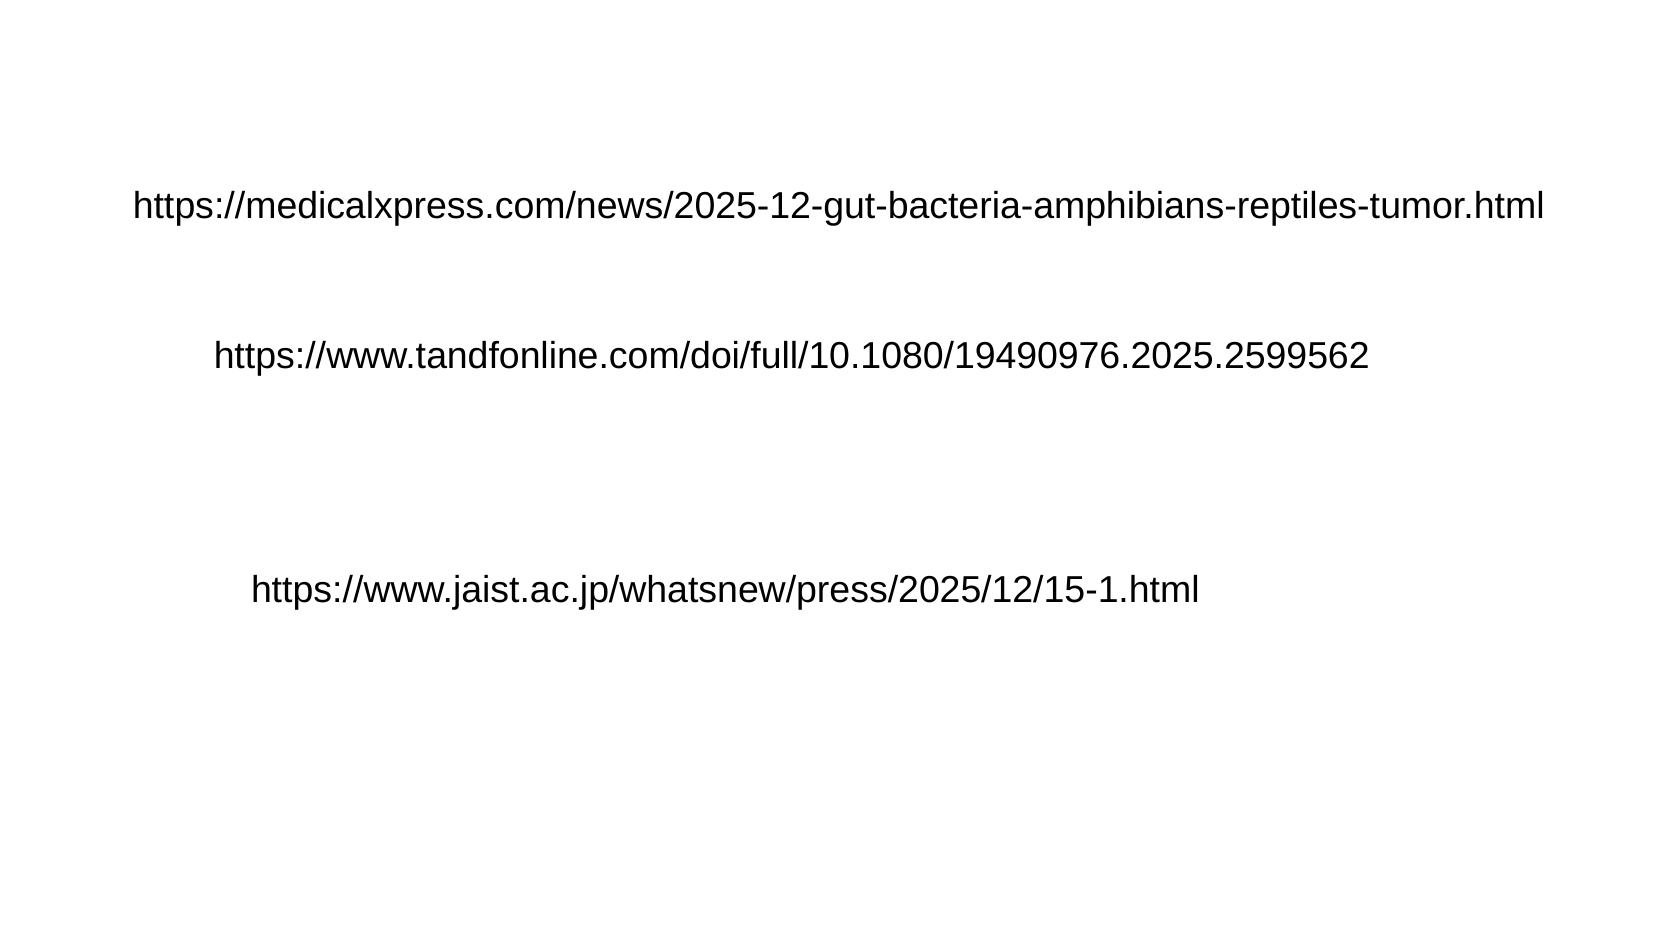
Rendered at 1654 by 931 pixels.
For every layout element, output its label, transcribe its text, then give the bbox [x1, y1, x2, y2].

text_box https://medicalxpress.com/news/2025-12-gut-bacteria-amphibians-reptiles-tumor.html [118, 177, 1563, 235]
text_box https://www.tandfonline.com/doi/full/10.1080/19490976.2025.2599562 [198, 326, 1388, 384]
text_box https://www.jaist.ac.jp/whatsnew/press/2025/12/15-1.html [236, 561, 1217, 618]
